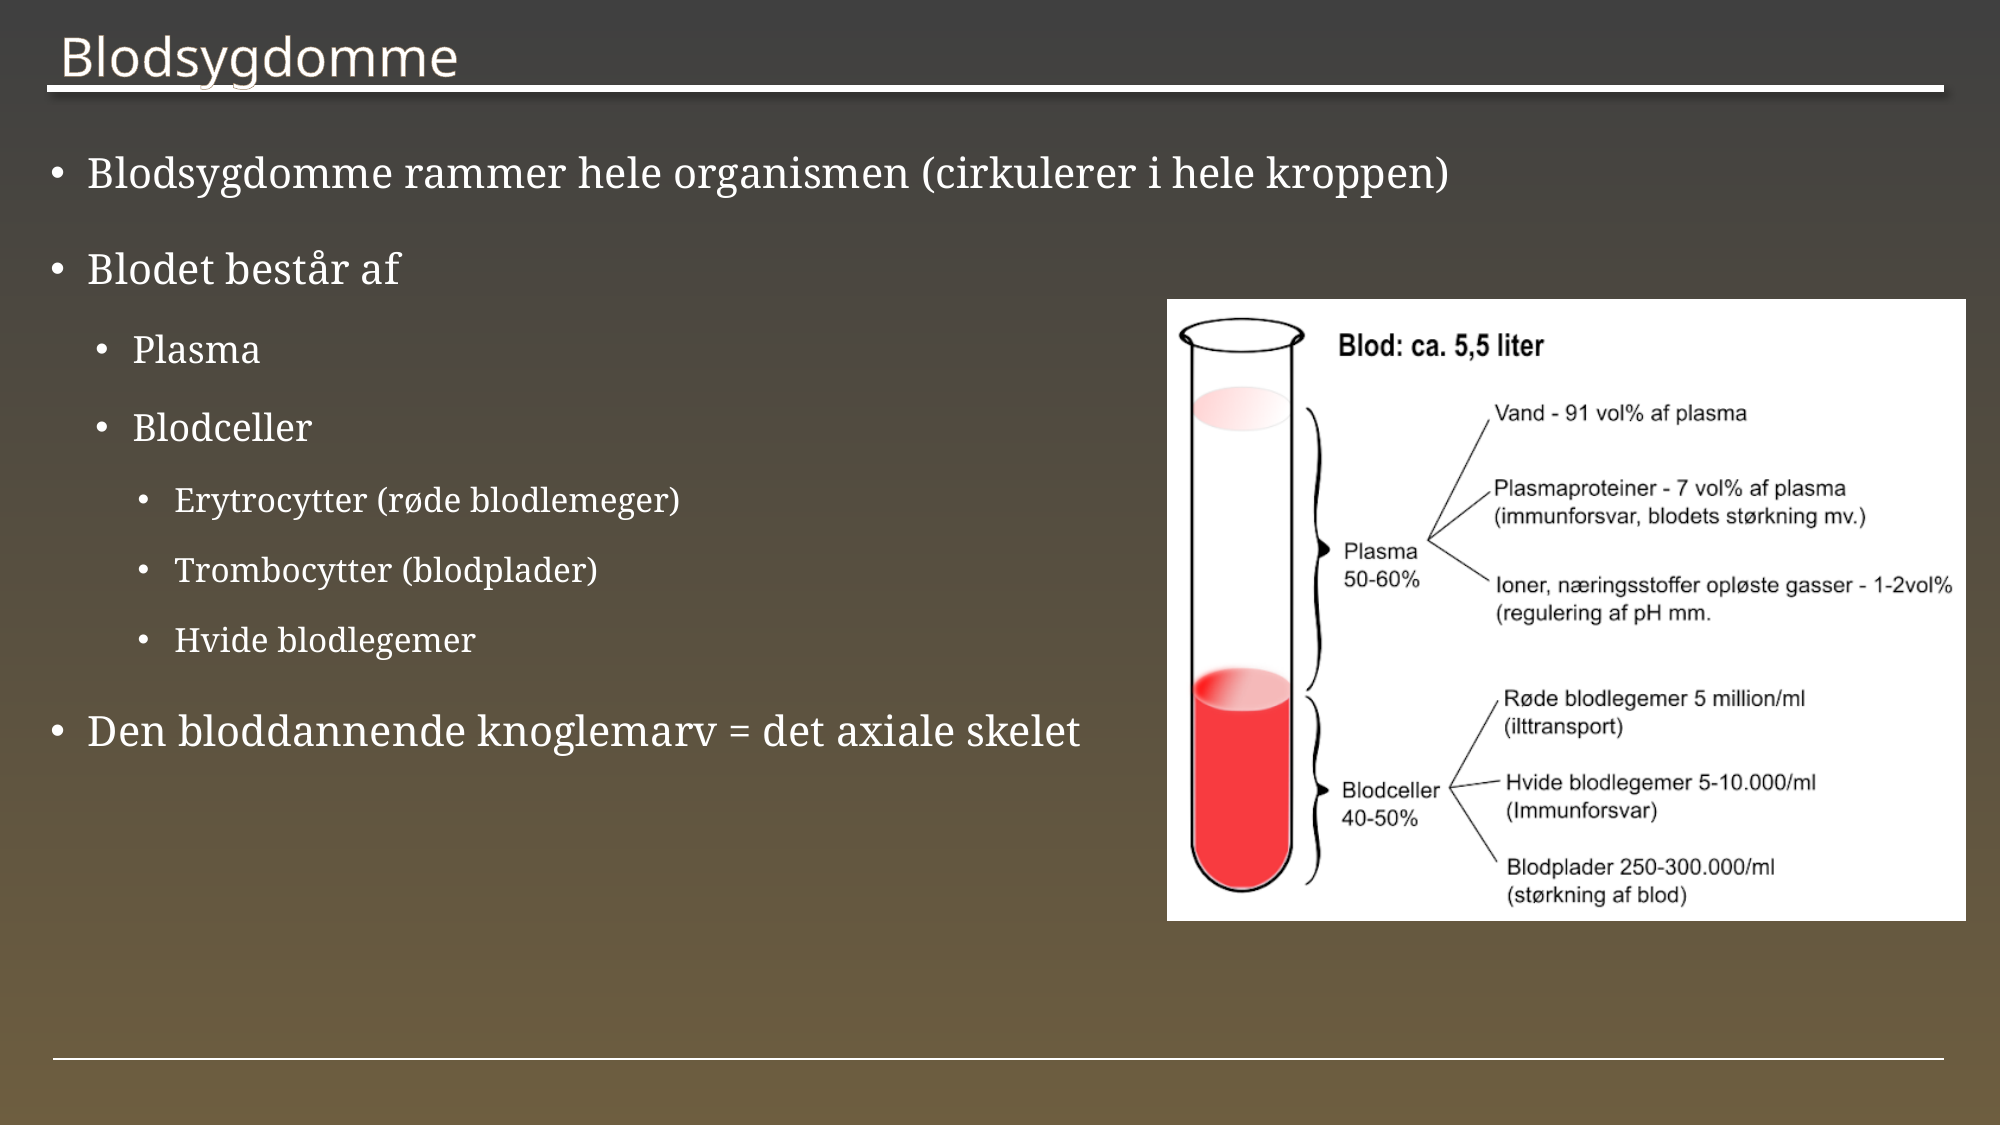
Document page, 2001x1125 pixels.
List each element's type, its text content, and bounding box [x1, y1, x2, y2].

picture [1167, 299, 1966, 921]
title Blodsygdomme [59, 29, 1021, 89]
list Blodsygdomme rammer hele organismen (cirkulerer i hele kroppen) Blodet består af Plasma Blodceller Erytrocytter (røde blodlemeger) Trombocytter (blodplader) Hvide blodlegemer Den bloddannende knoglemarv = det axiale skelet [50, 121, 1942, 1004]
